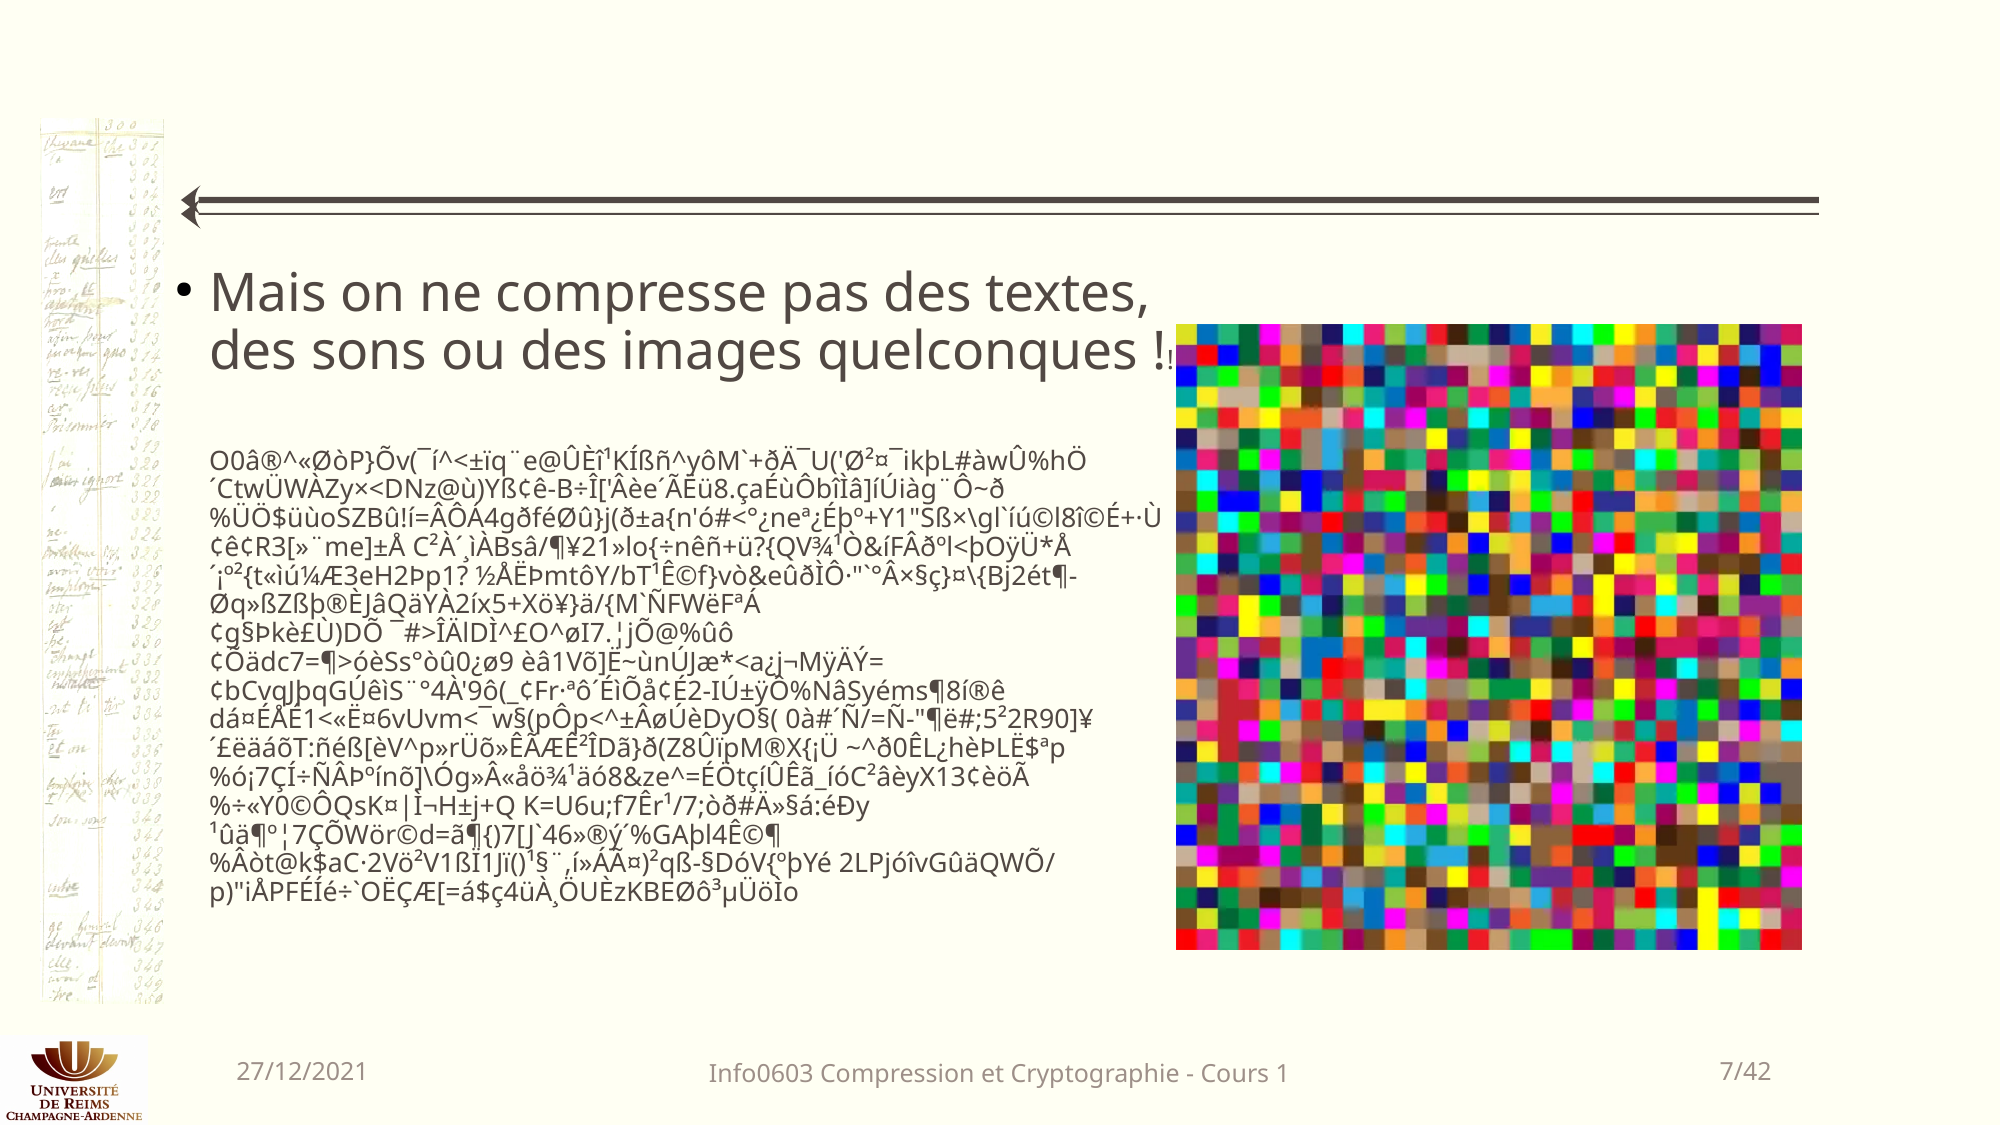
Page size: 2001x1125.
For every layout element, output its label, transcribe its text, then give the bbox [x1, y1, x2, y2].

picture [1176, 324, 1802, 950]
picture [0, 1035, 148, 1125]
list Mais on ne compresse pas des textes, des sons ou des images quelconques !! O0â®^«ØòP}Õv(¯í^<±ïq¨e@ÛÈî¹KÍßñ^yôM`+ðÄ¯U('Ø²¤¯ikþL#àwÛ%hÖ´CtwÜWÀZy×<DNz@ù)Yß¢ê-B÷ Î['Âèe´ÃËü8.çaÉùÔbîÌâ­]íÚ­iàg¨Ô~ð%ÜÖ$üùoSZBû!í­=ÂÔÁ4gðféØû}j(ð±a{n'ó#<°¿neª¿Éþº+Y1"Sß×\gl`íú©l8î©É+·Ù¢ê¢R3[»¨me]±Å C²À´¸ìÀBsâ/¶¥21»lo{÷nêñ+ü?{QV¾¹Ò&íFÂðºl<þOÿÜ*Å´¡º²{t«ìú¼Æ3eH2Þp1? ½ÅËÞmtôY/bT¹Ê©f}vò&eûðÌÔ·"`°Â×§ç}¤\{Bj2ét¶-Øq»ßZßþ®ÈJâQäYÀ2íx 5+Xö¥}ä/{M`ÑFWëFªÁ¢g§Þkè£Ù)DÕ ¯#>ÎÄlDÌ^£O^øI7.¦jÕ@%ûô¢Õädc7=¶>óèSs°òû0¿ø9 èâ1Võ]Ë~ùnÚJæ*<a¿j¬MÿÄÝ=¢bCvqJþqGÚêìS¨°4À'9ô(_¢Fr·ªô´ÉìÕå¢­É2-IÚ±ÿÔ%NâSyéms¶8í®ê­dá¤ÉÅÉ1<«Ë¤6vUvm<¯w§(pÔp<^±ÂøÚèDyO§( 0à#´Ñ/=Ñ-"¶ë#;5²2R90]¥´£ëäáõT:ñéß[èV^ p »rÜõ»ÊÃÆÊ²ÎDã}ð(Z8ÛïpM®X{¡Ü ~^ð0ÊL¿hèÞLË$ªp %ó¡7ÇÍ÷ÑÂÞºínõ]\Óg»Â«åö¾¹äó8&ze^=ÉÖtçíÛÊã_íóC²âèyX13¢èöÃ%÷«Y0©ÔQsK¤|Ì¬H±j+Q K=U6u;f7Êr¹/7;òð#Ä»§á:éÐy­¹ûä¶º¦7ÇÕWör©d=ã¶{)7[J`46»®ý´%GAþl4Ê©¶%Âòt@k$aC·2Vö²V1ßÏ1Jï()¹§¨,í»ÁÃ¤)²qß-§DóV{ºþYé 2LPjóîvGûäQWÕ/p)"iÅPFÉÍé÷`OËÇÆ[=á$ç4üÀ¸ÖUÈzKBEØô³µÜöÌo [163, 265, 1177, 1016]
picture [40, 118, 164, 1004]
